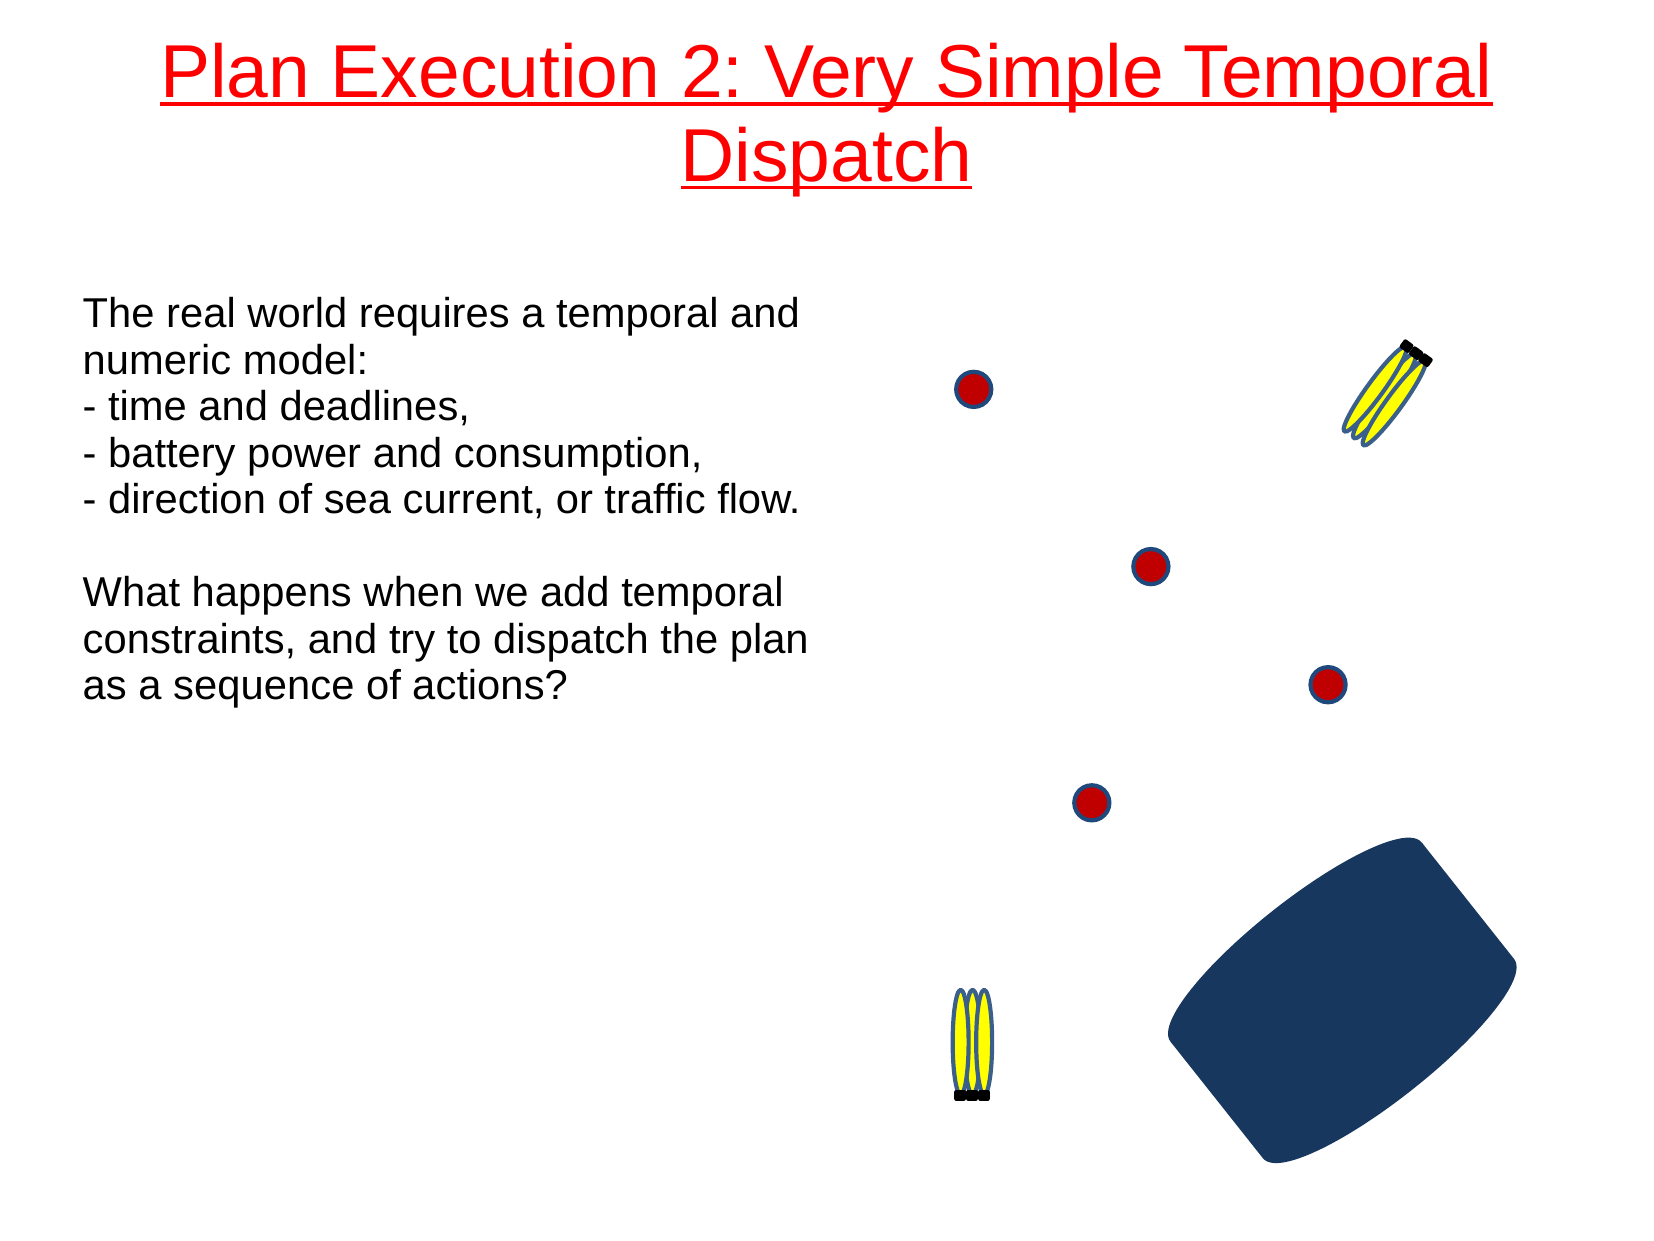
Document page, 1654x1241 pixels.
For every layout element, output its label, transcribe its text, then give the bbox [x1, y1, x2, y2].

text_box [1170, 839, 1515, 1161]
text_box [952, 989, 993, 1099]
text_box [956, 371, 992, 407]
text_box [1133, 549, 1169, 585]
text_box [1310, 667, 1346, 703]
title Plan Execution 2: Very Simple Temporal Dispatch [82, 29, 1571, 198]
text_box [1074, 785, 1110, 821]
subtitle The real world requires a temporal and numeric model: - time and deadlines, - battery power and consumption, - direction of sea current, or traffic flow. What happens when we add temporal constraints, and try to dispatch the plan as a sequence of actions? [82, 290, 827, 1010]
text_box [1343, 341, 1431, 446]
